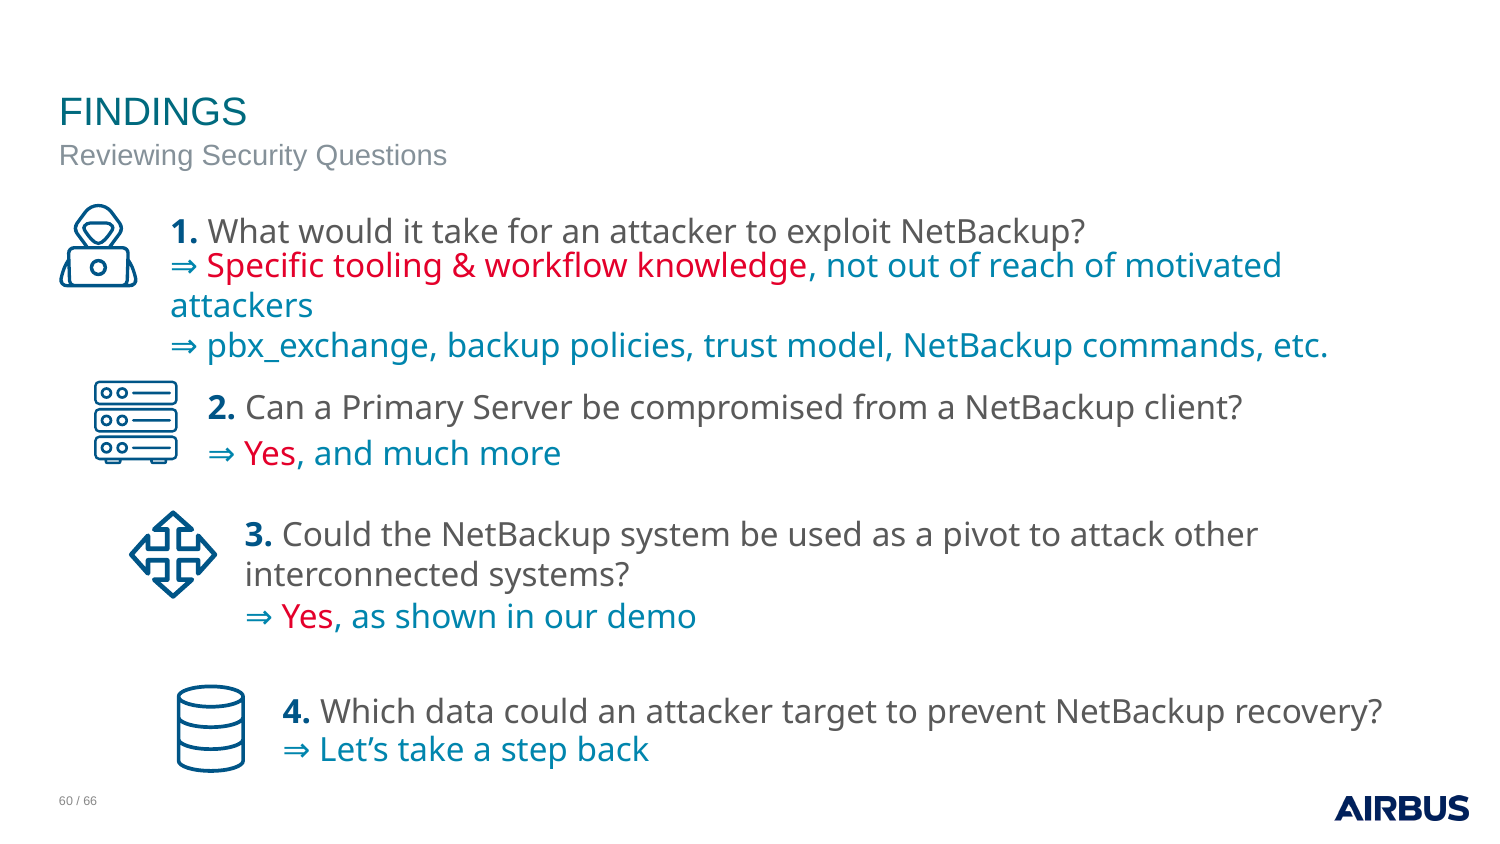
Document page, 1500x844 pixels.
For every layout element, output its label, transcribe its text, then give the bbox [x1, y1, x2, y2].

text_box ⇒ Yes, as shown in our demo [215, 594, 1444, 643]
text_box [176, 684, 245, 773]
text_box [94, 380, 177, 406]
text_box 1. What would it take for an attacker to exploit NetBackup? [140, 203, 1431, 244]
text_box ⇒ Yes, and much more [177, 421, 1444, 480]
text_box 2. Can a Primary Server be compromised from a NetBackup client? [177, 380, 1444, 421]
text_box ⇒ Let’s take a step back [252, 727, 1456, 776]
text_box ⇒ Specific tooling & workflow knowledge, not out of reach of motivated attackers ⇒ pbx_exchange, backup policies, trust model, NetBackup commands, etc. [140, 244, 1431, 372]
text_box [94, 435, 177, 465]
picture [1334, 795, 1469, 821]
text_box [59, 203, 138, 288]
title FINDINGS Reviewing Security Questions [58, 80, 1441, 192]
text_box 3. Could the NetBackup system be used as a pivot to attack other interconnected systems? [214, 512, 1444, 593]
text_box 4. Which data could an attacker target to prevent NetBackup recovery? [252, 684, 1456, 727]
text_box [94, 407, 177, 433]
